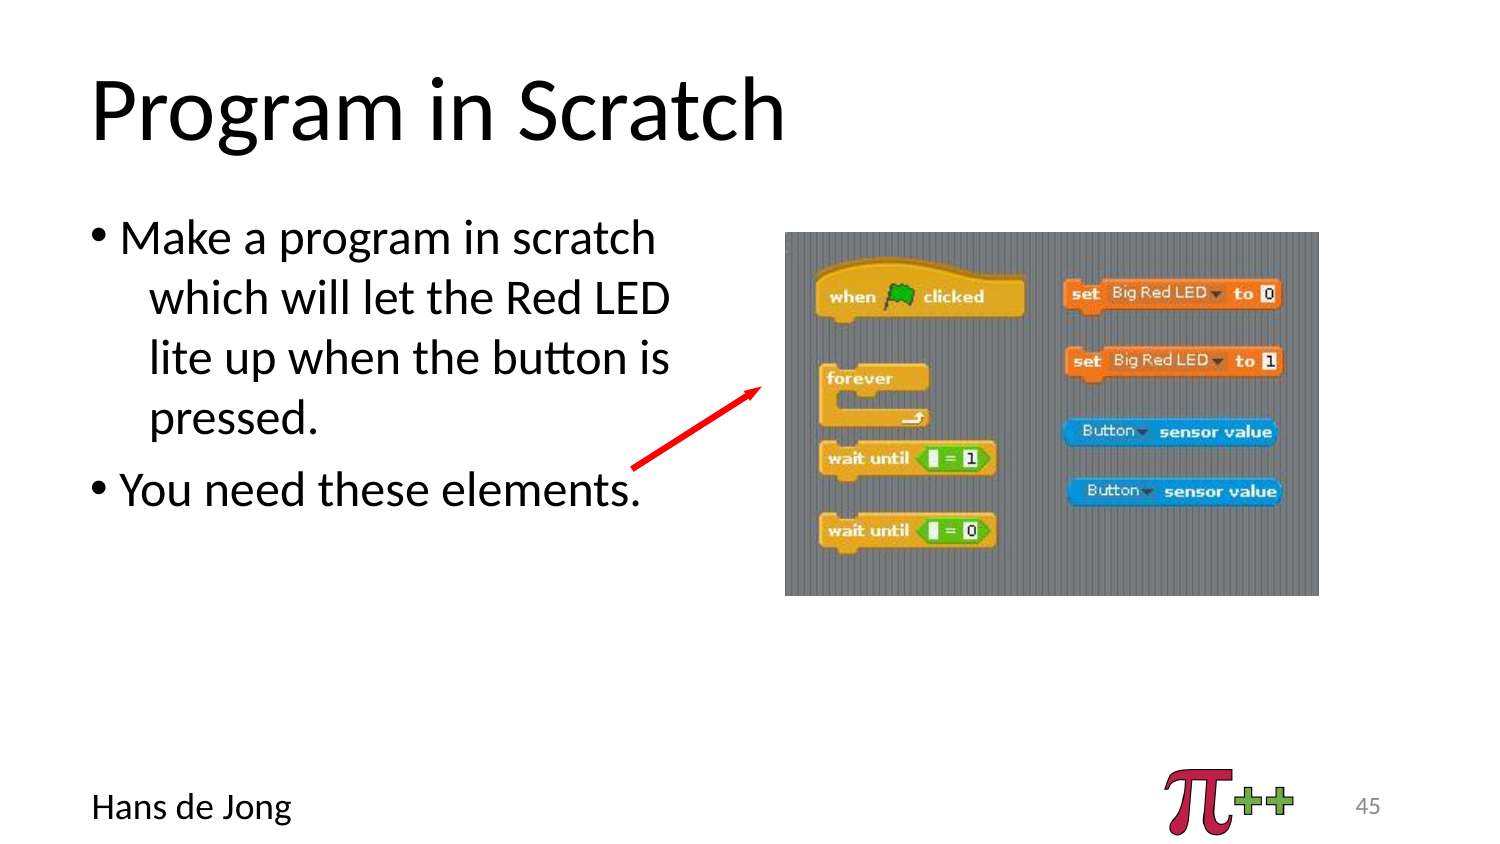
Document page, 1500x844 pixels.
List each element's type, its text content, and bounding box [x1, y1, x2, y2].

title Program in Scratch [75, 33, 1426, 175]
picture [785, 232, 1319, 596]
list Make a program in scratch which will let the Red LED lite up when the button is pressed. You need these elements. [75, 196, 739, 754]
text_box 45 [1340, 782, 1426, 827]
